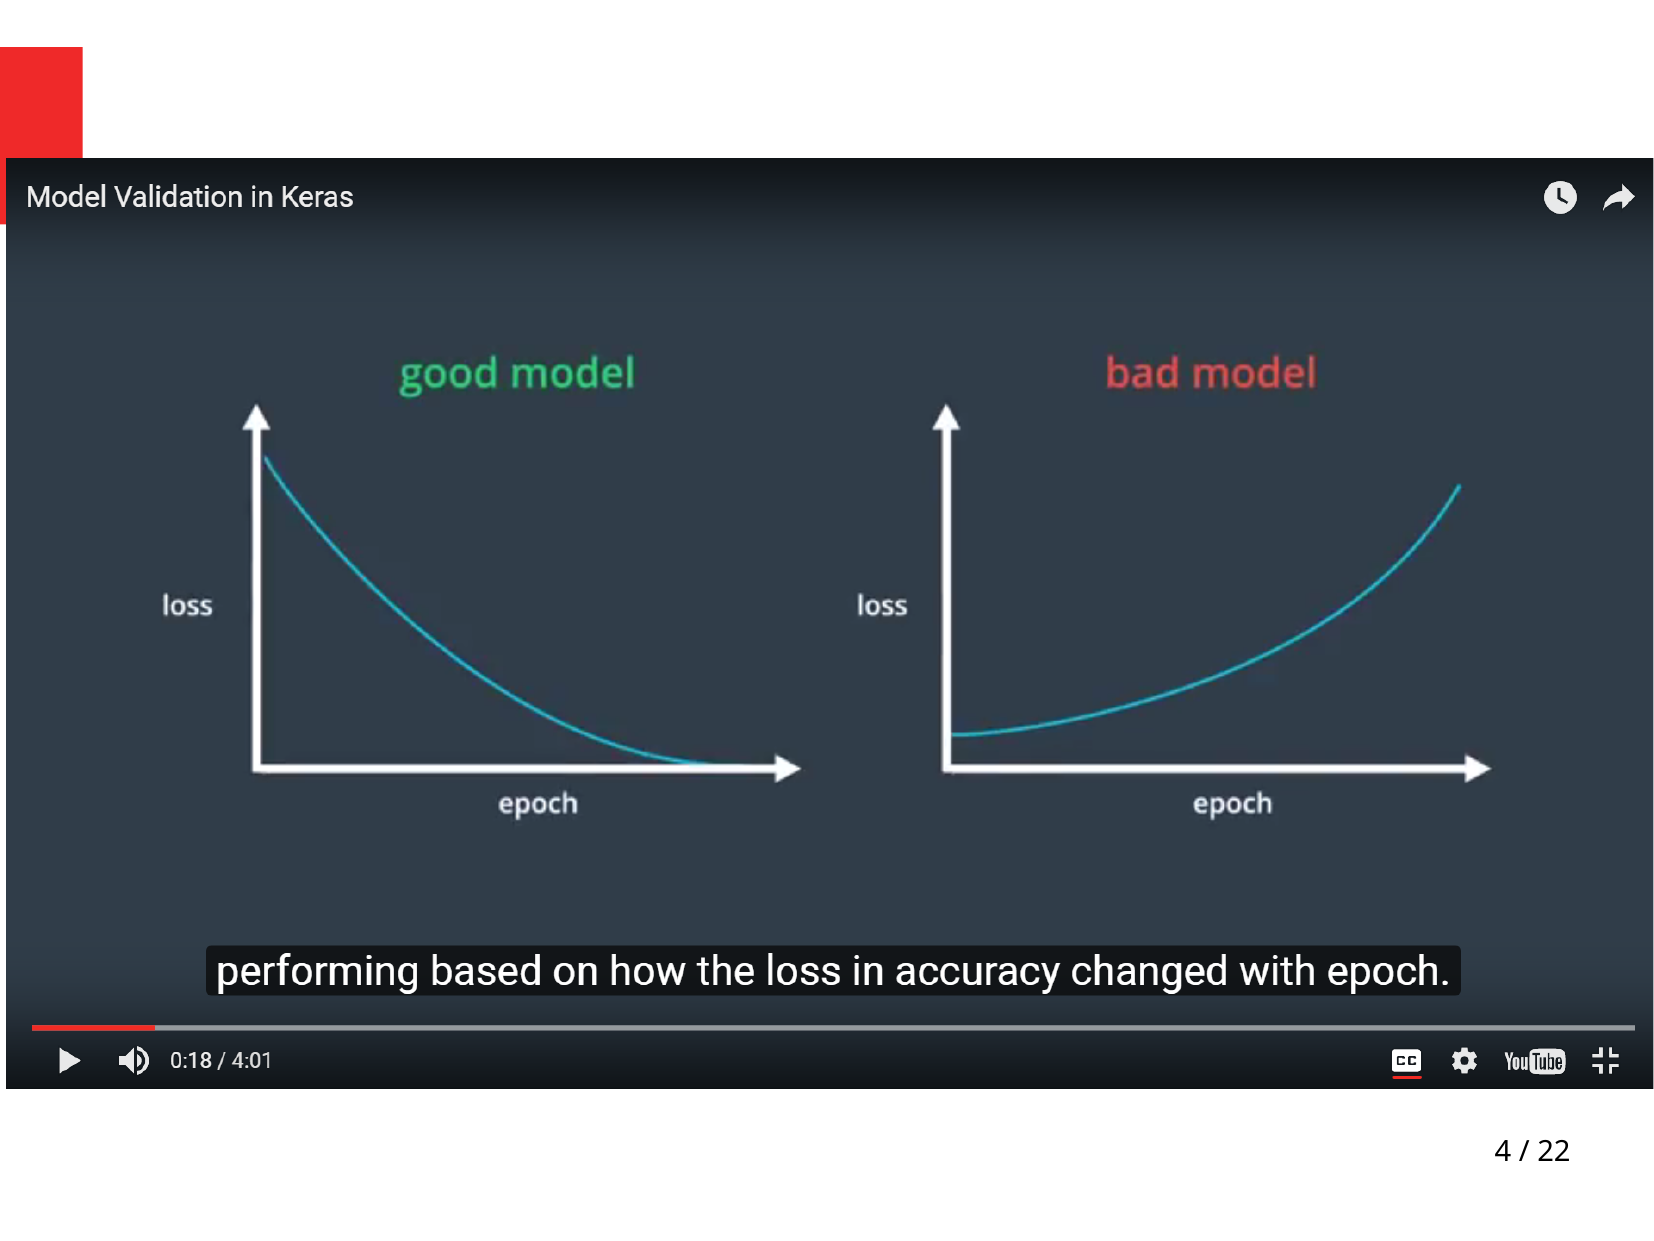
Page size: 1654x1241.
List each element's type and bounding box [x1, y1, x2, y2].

picture [6, 158, 1654, 1089]
